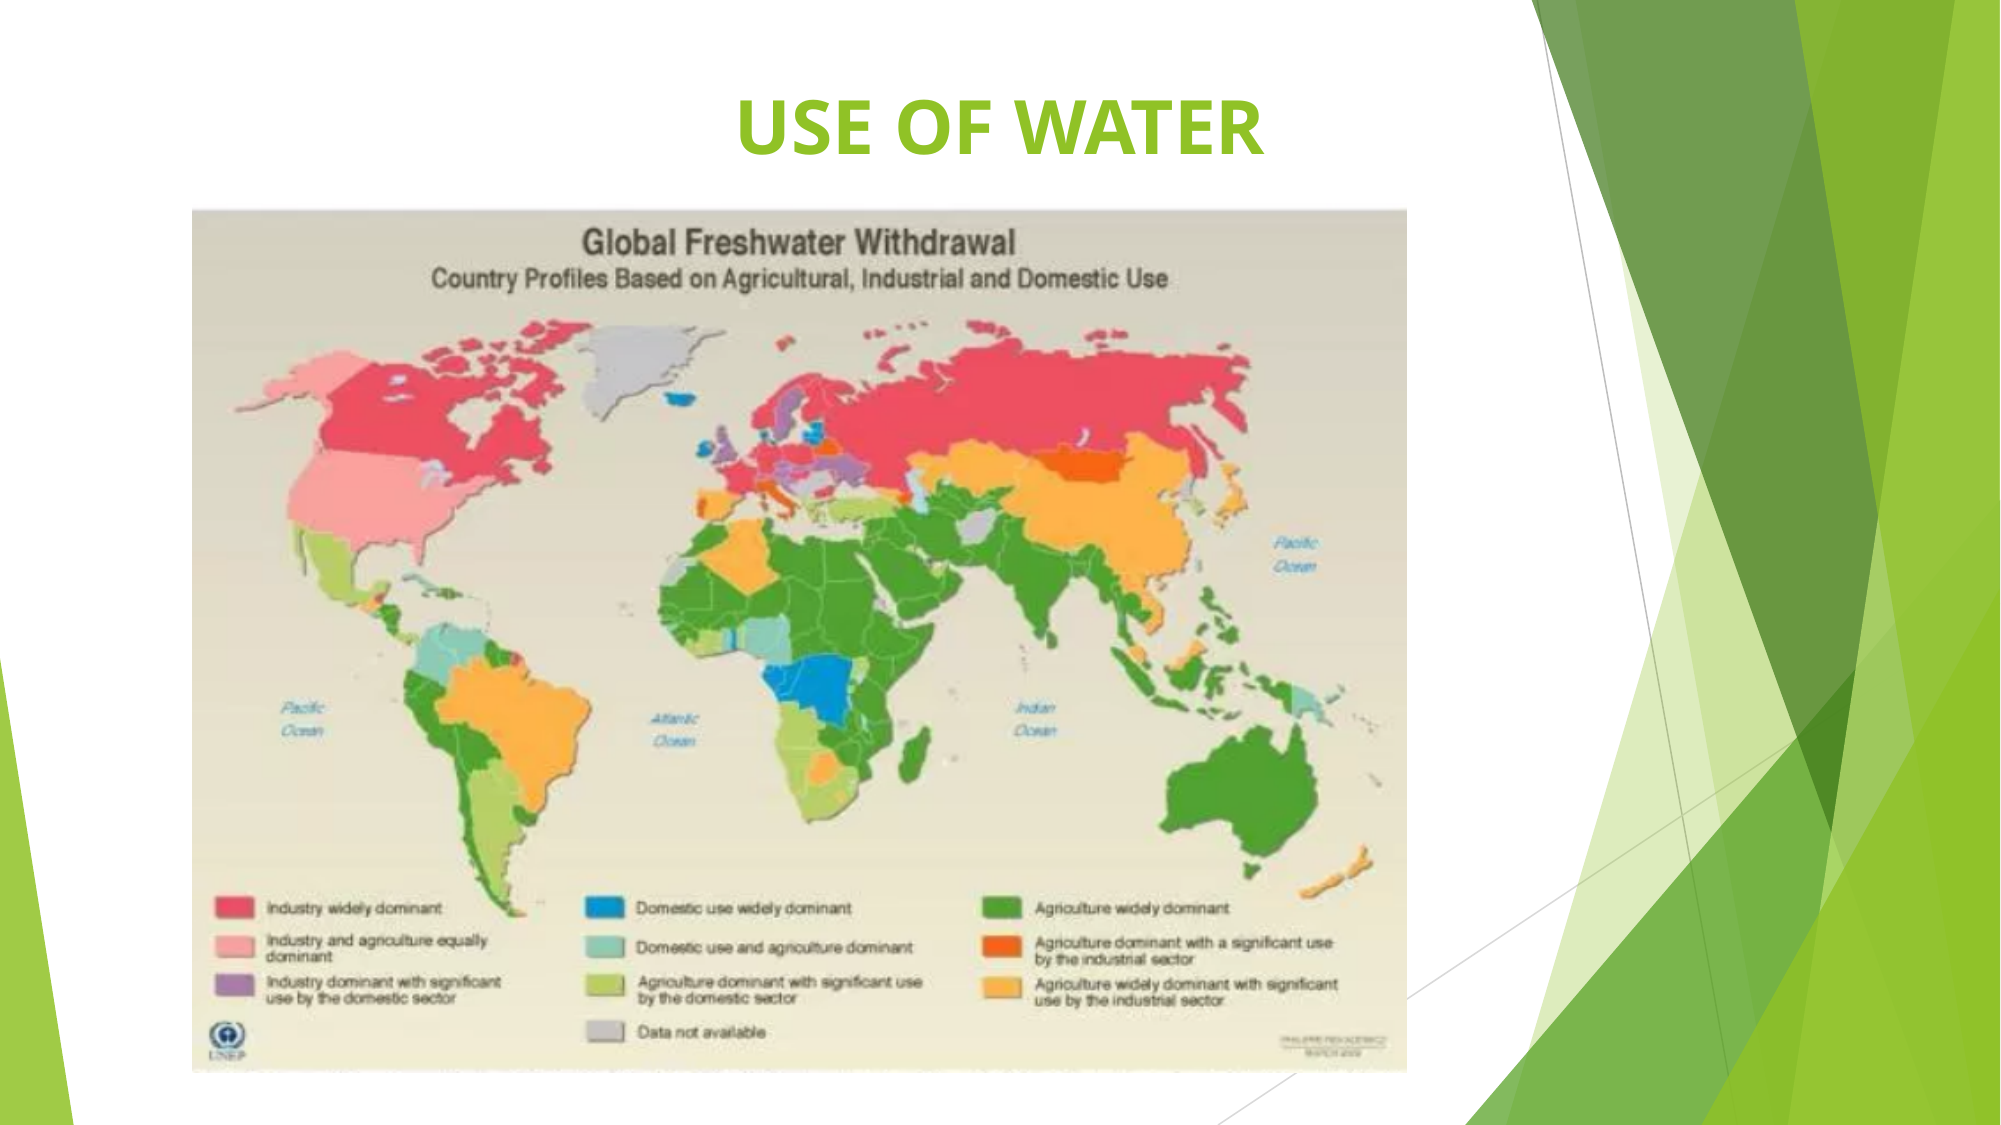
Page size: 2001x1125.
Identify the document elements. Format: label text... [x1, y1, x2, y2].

picture [192, 203, 1407, 1073]
text_box USE OF WATER [294, 72, 1706, 289]
